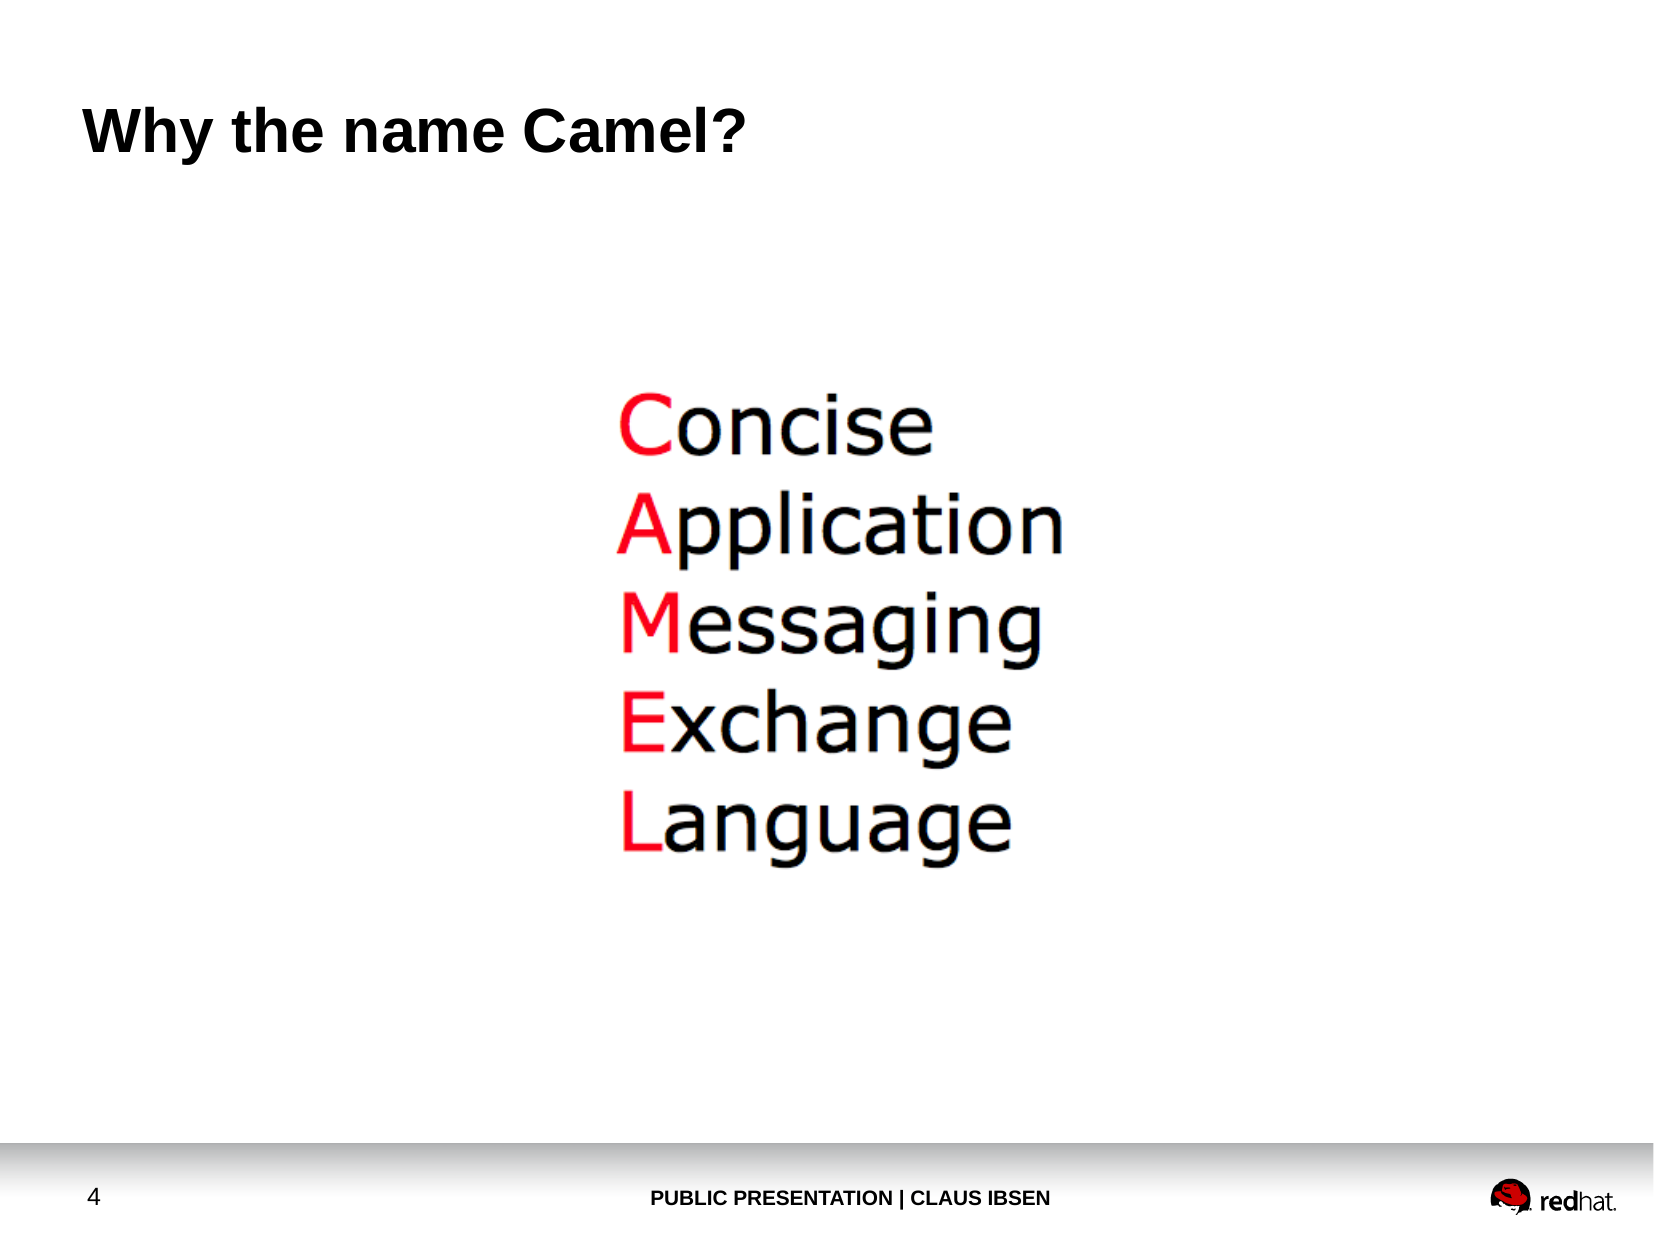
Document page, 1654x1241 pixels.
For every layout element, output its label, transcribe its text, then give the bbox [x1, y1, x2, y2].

picture [566, 370, 1126, 901]
title Why the name Camel? [82, 37, 1571, 226]
picture [0, 1143, 1654, 1241]
